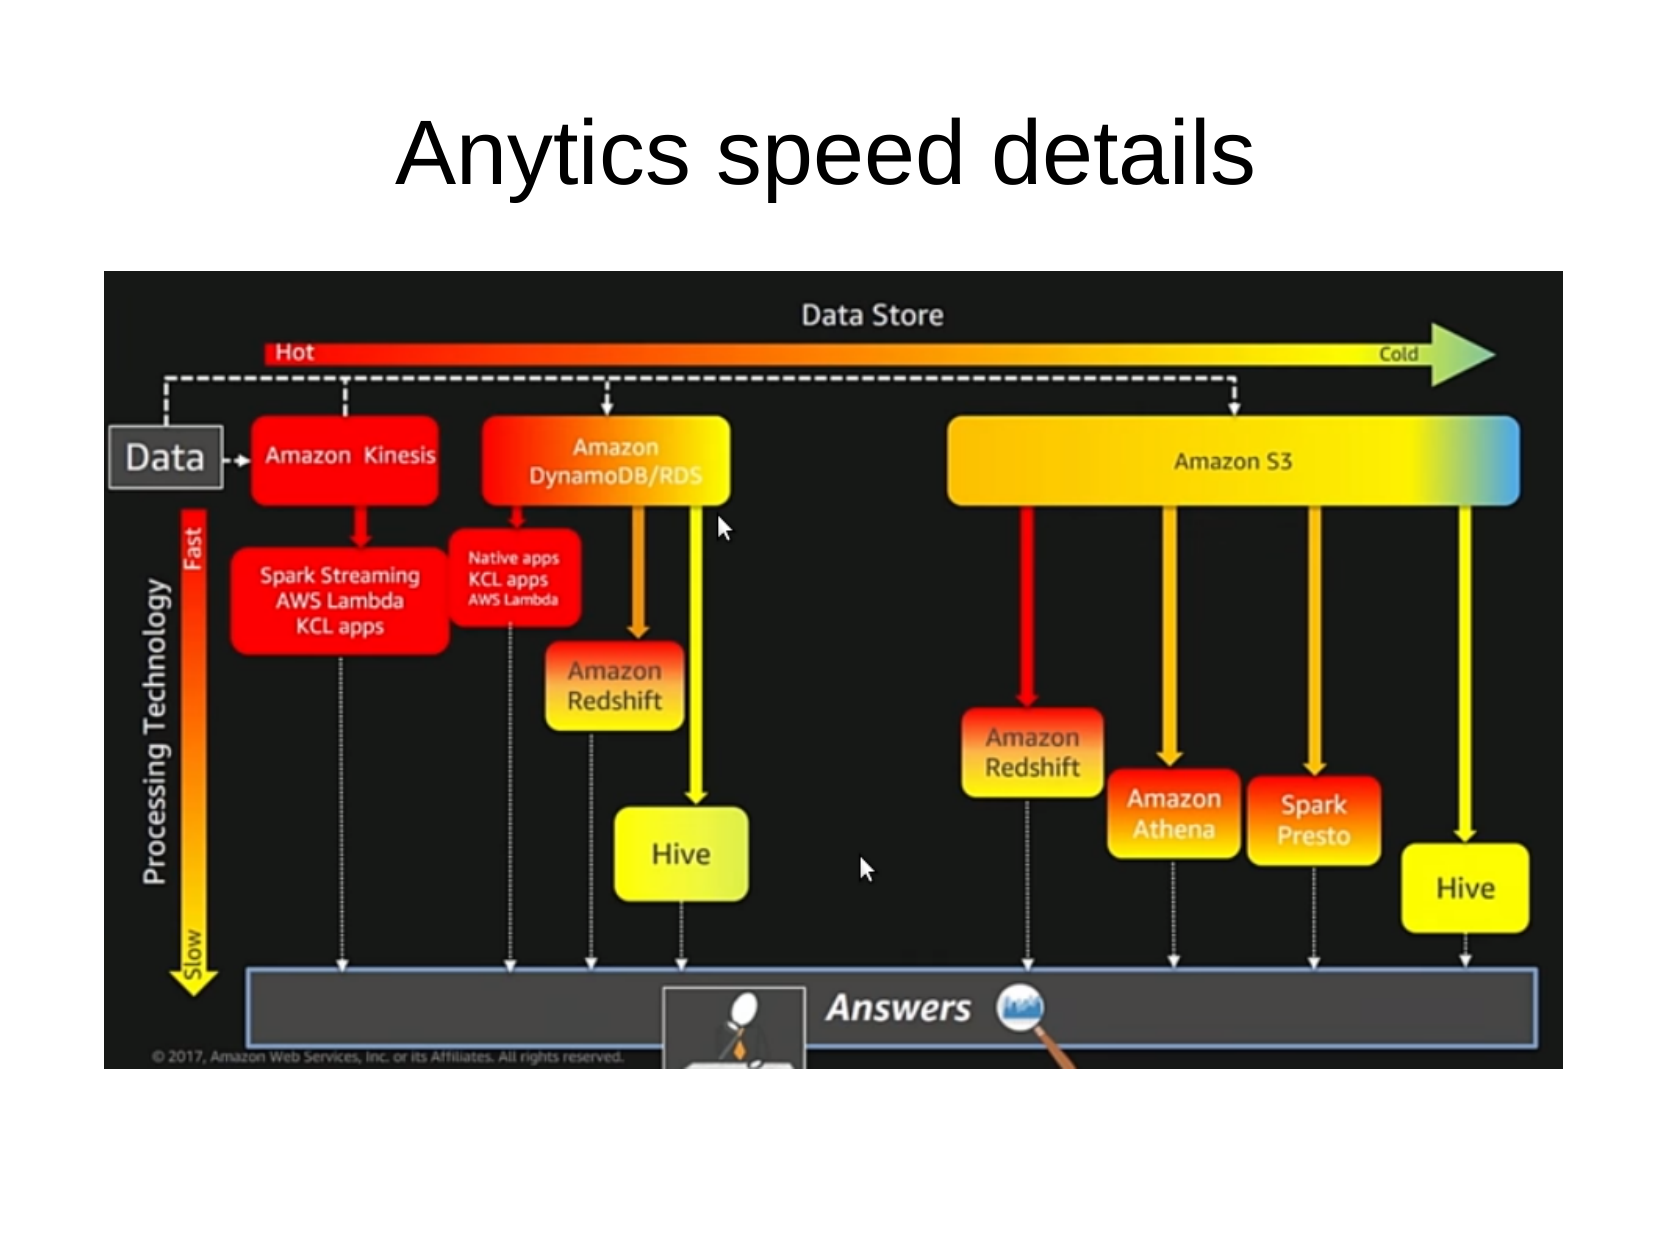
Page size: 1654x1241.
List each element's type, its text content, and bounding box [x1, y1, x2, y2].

title Anytics speed details [82, 49, 1571, 257]
picture [104, 271, 1563, 1069]
